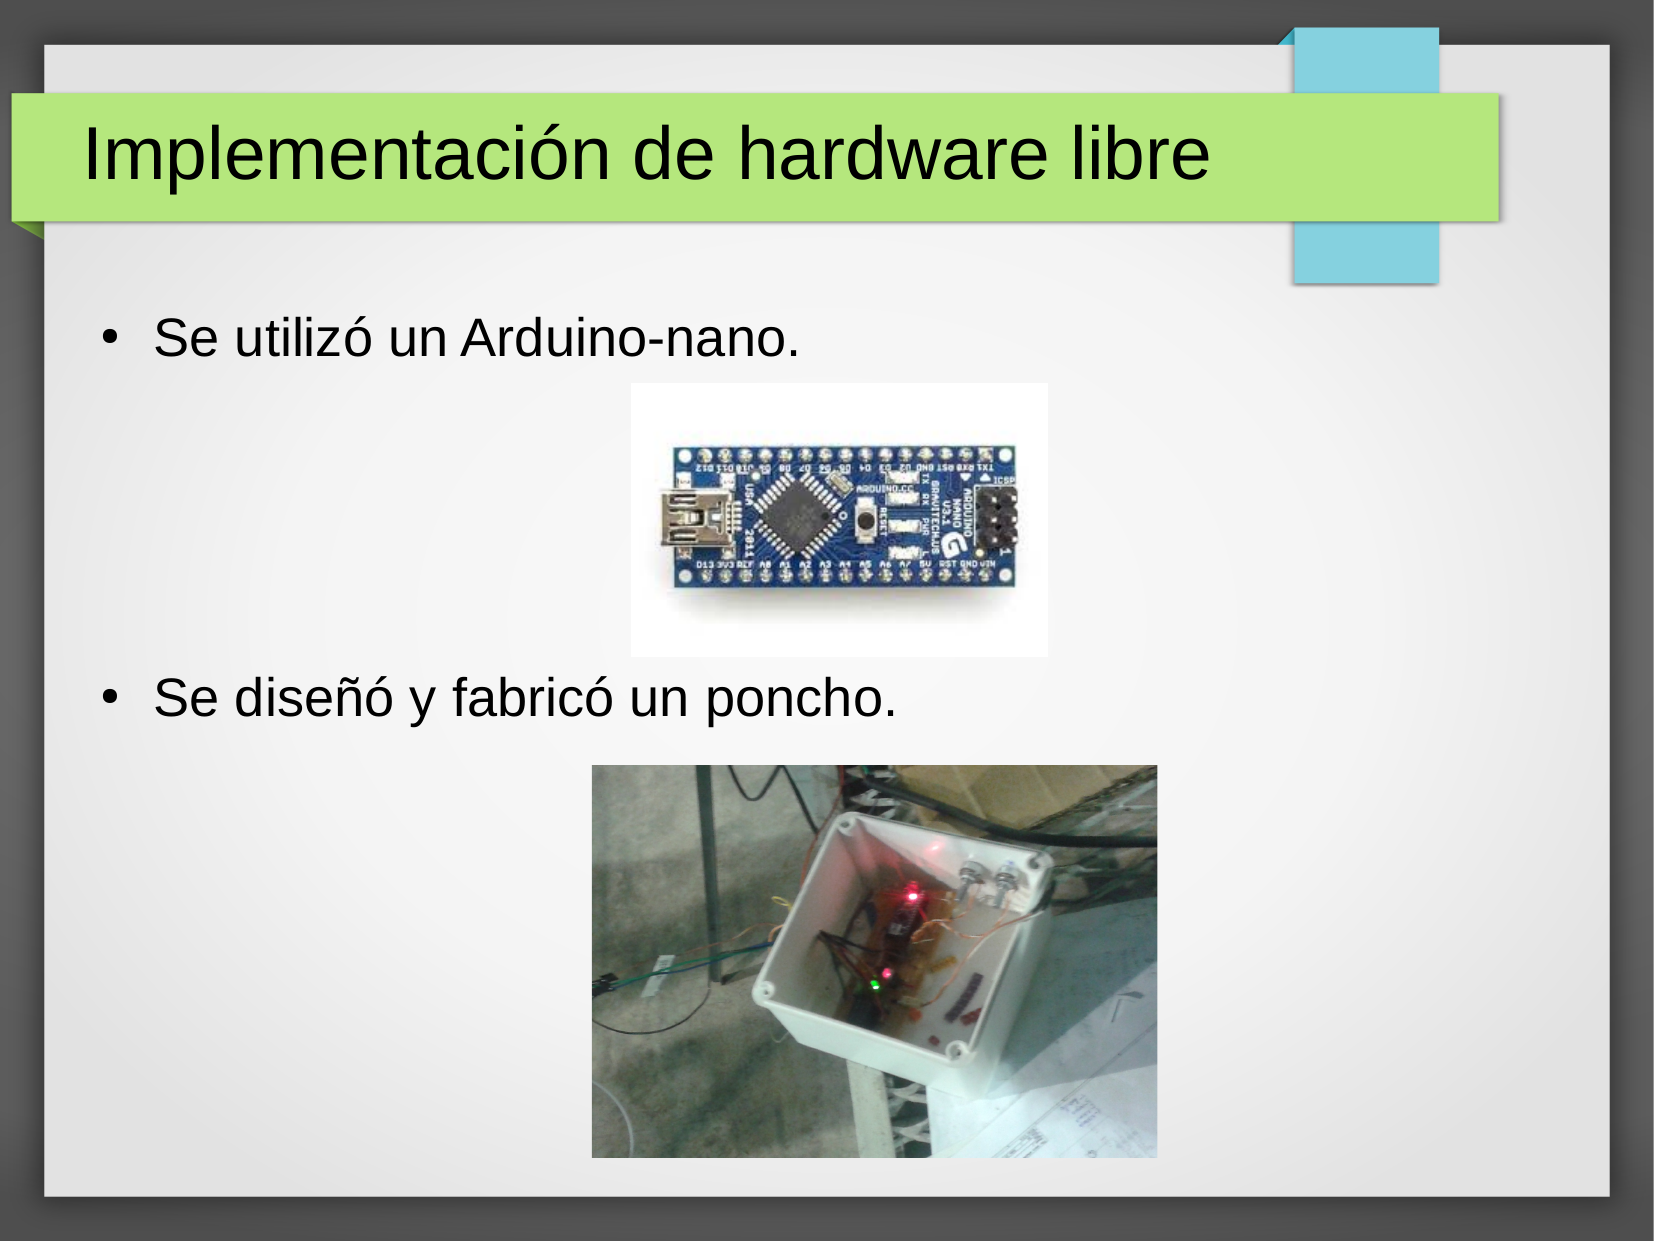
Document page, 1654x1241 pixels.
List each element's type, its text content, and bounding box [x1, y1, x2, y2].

picture [0, 0, 1654, 1241]
title Implementación de hardware libre [82, 94, 1264, 213]
list Se utilizó un Arduino-nano. Se diseñó y fabricó un poncho. [82, 307, 1571, 1027]
